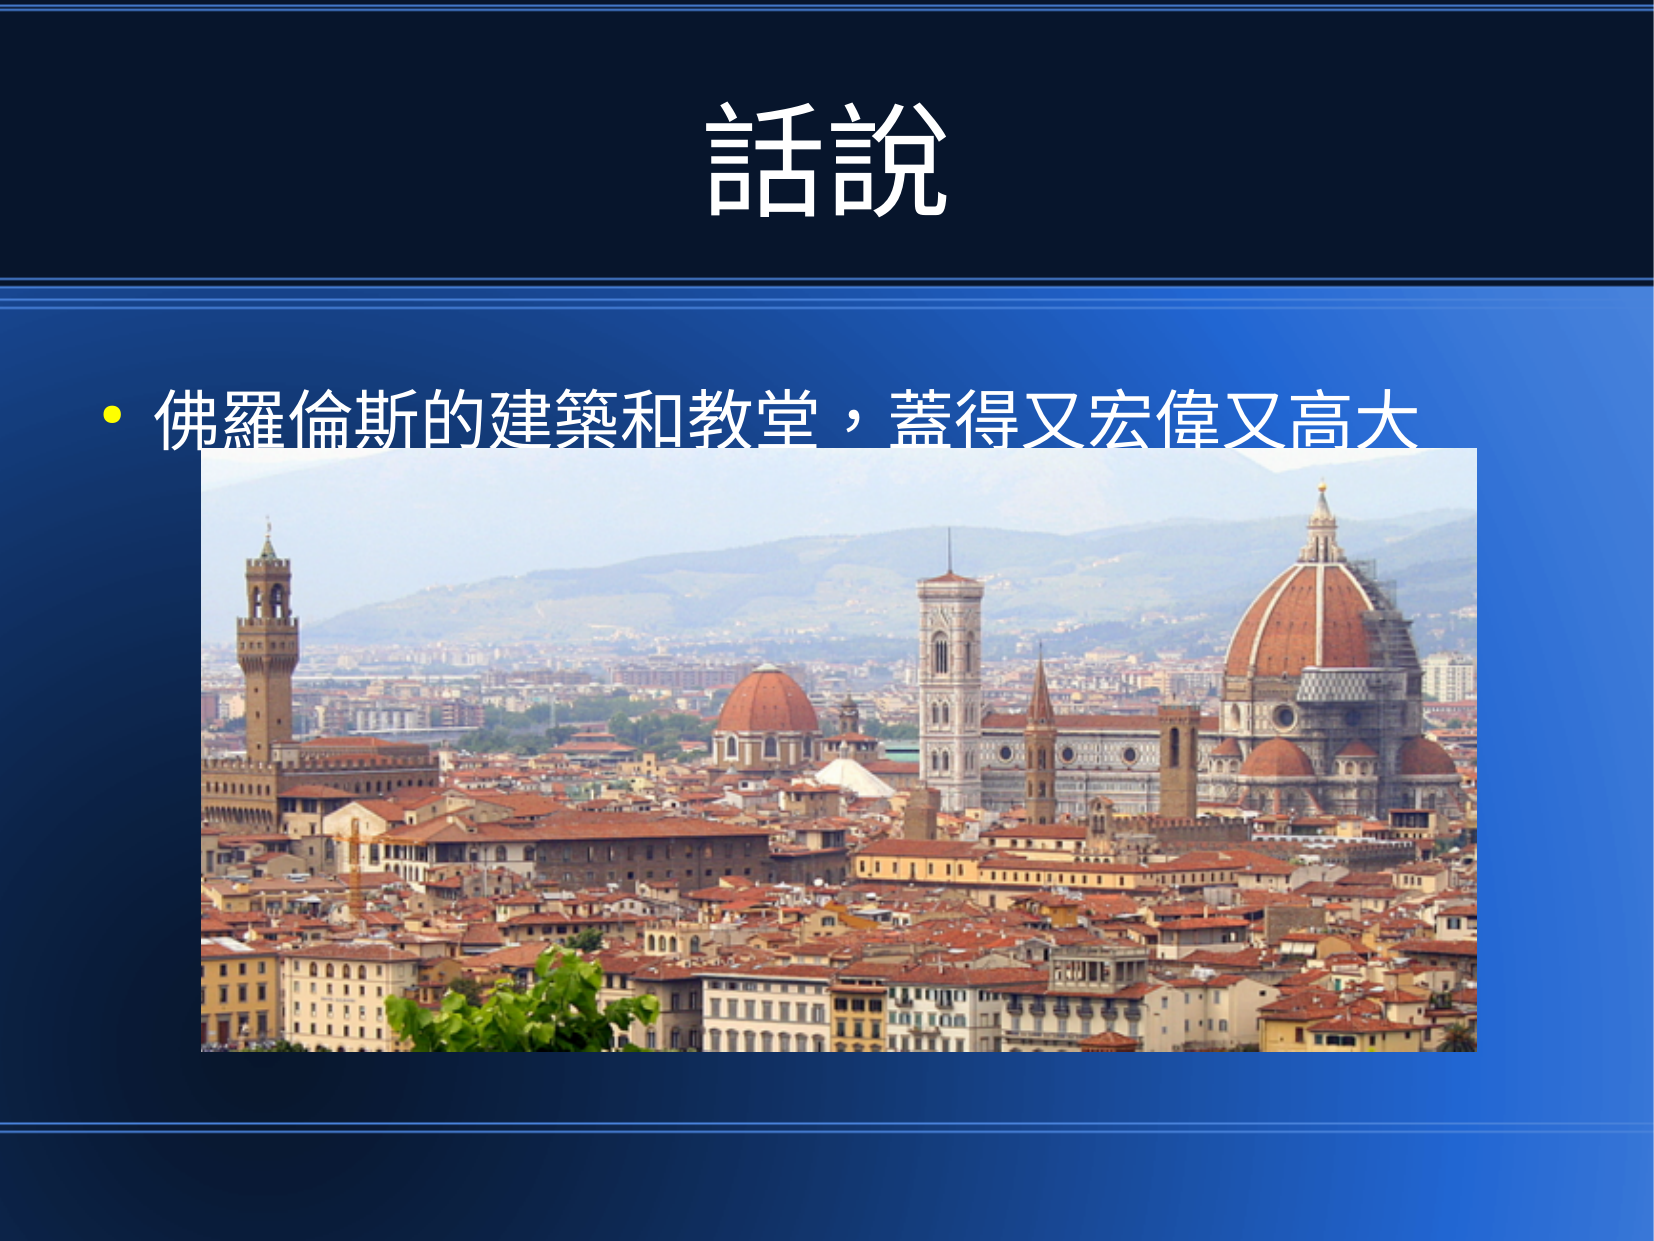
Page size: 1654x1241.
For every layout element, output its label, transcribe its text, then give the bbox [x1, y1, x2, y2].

list 佛羅倫斯的建築和教堂，蓋得又宏偉又高大 [82, 319, 1607, 1241]
picture [0, 0, 1654, 1241]
title 話說 [82, 49, 1571, 257]
picture [201, 448, 1477, 1052]
